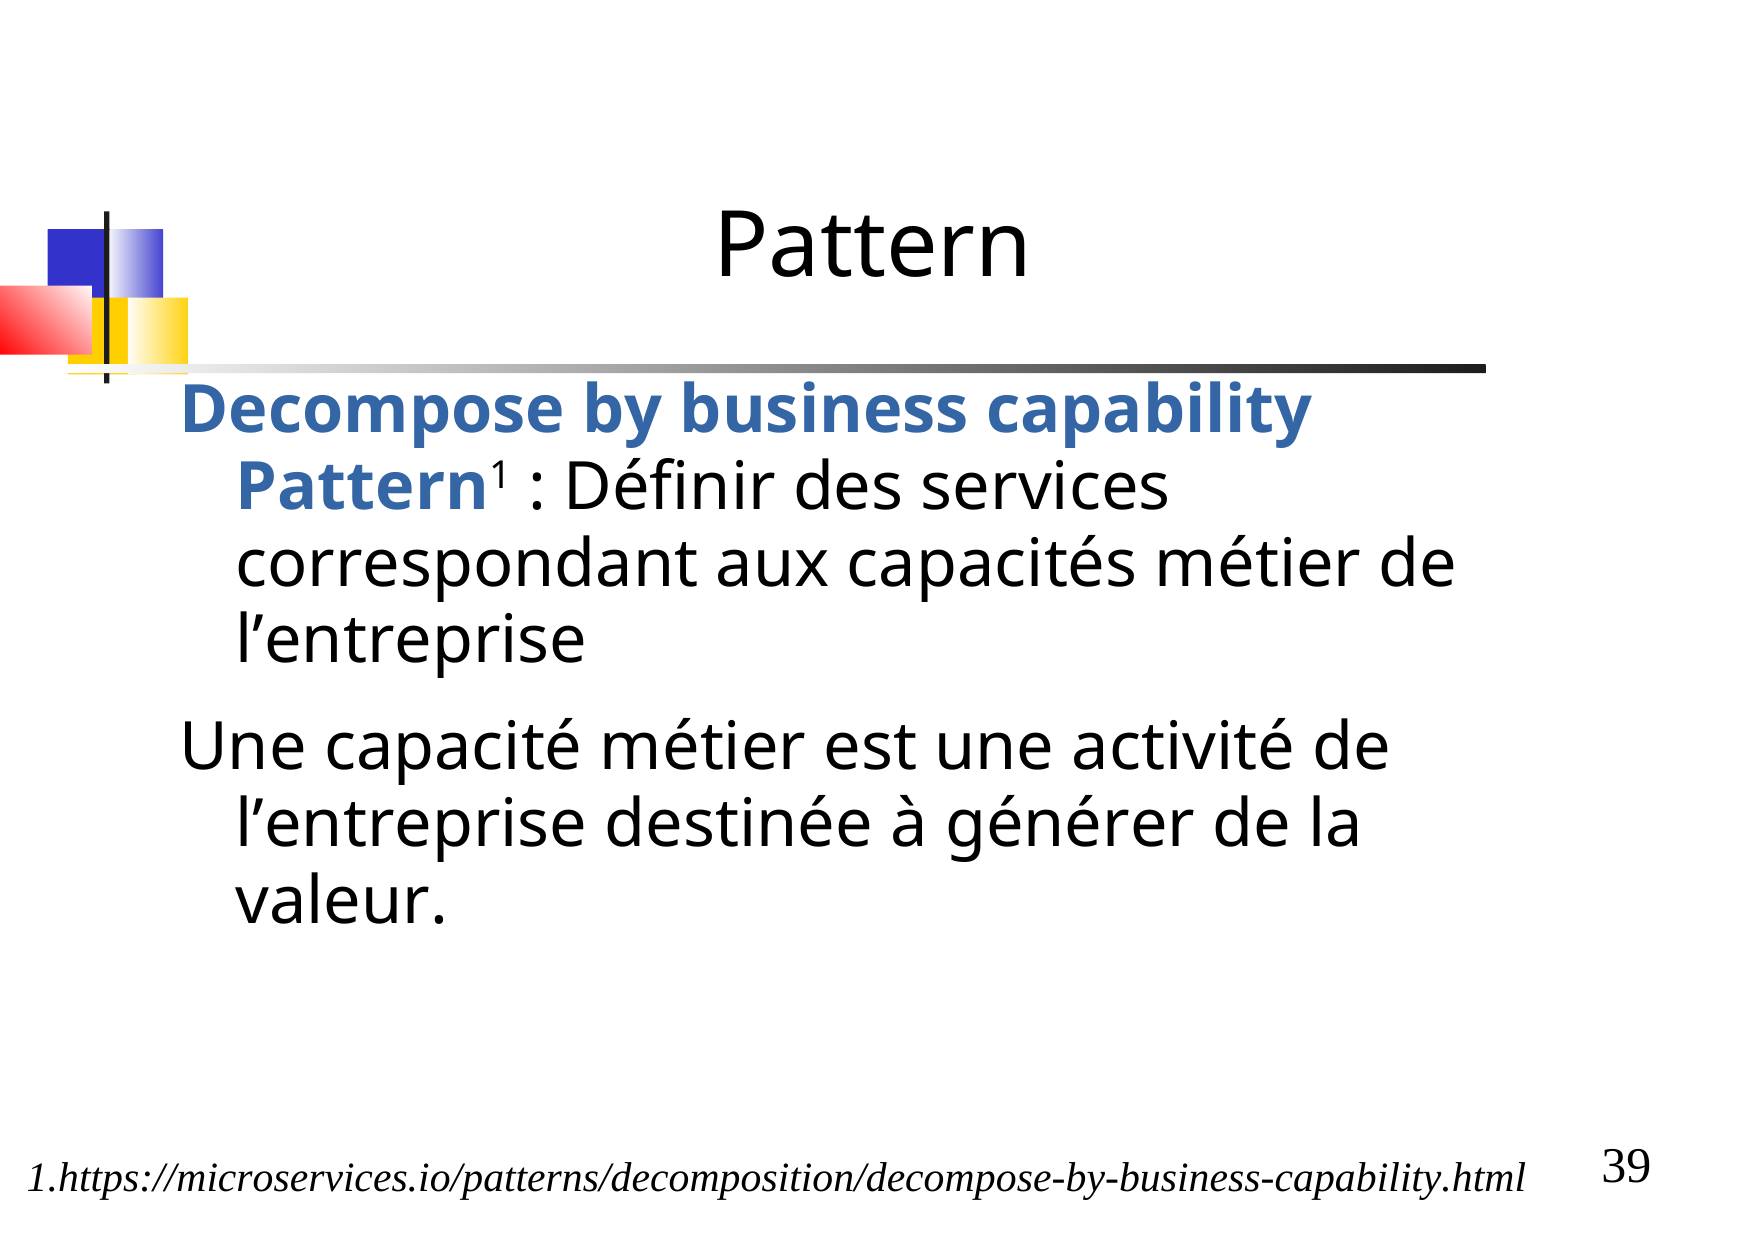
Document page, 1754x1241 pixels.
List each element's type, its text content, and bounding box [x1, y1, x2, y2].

text_box 1.https://microservices.io/patterns/decomposition/decompose-by-business-capability.html [11, 1145, 1543, 1208]
list Decompose by business capability Pattern1 : Définir des services correspondant aux capacités métier de l’entreprise Une capacité métier est une activité de l’entreprise destinée à générer de la valeur. [179, 371, 1567, 1091]
title Pattern [179, 139, 1567, 351]
